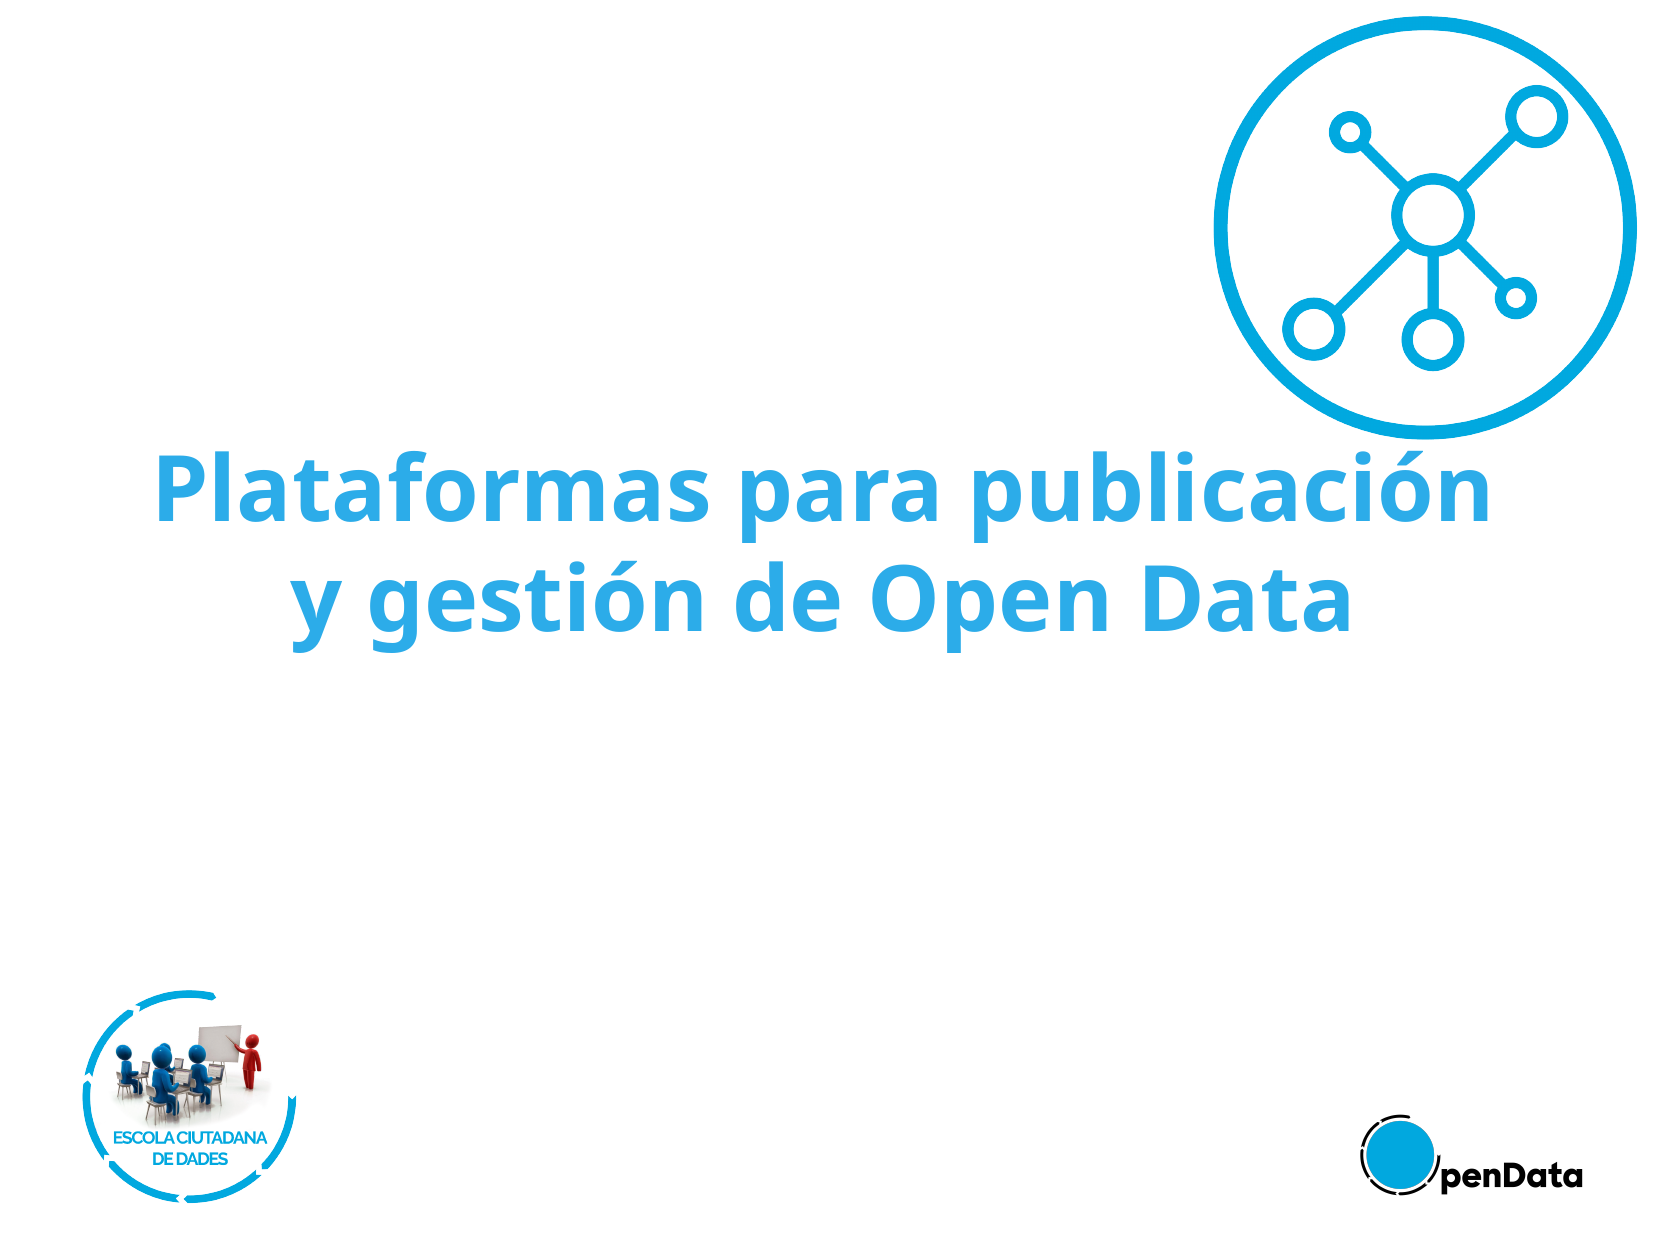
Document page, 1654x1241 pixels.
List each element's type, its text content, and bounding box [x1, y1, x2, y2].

text_box Plataformas para publicación y gestión de Open Data [109, 497, 1538, 584]
picture [1196, 0, 1654, 457]
picture [45, 953, 333, 1241]
picture [1354, 1108, 1600, 1206]
